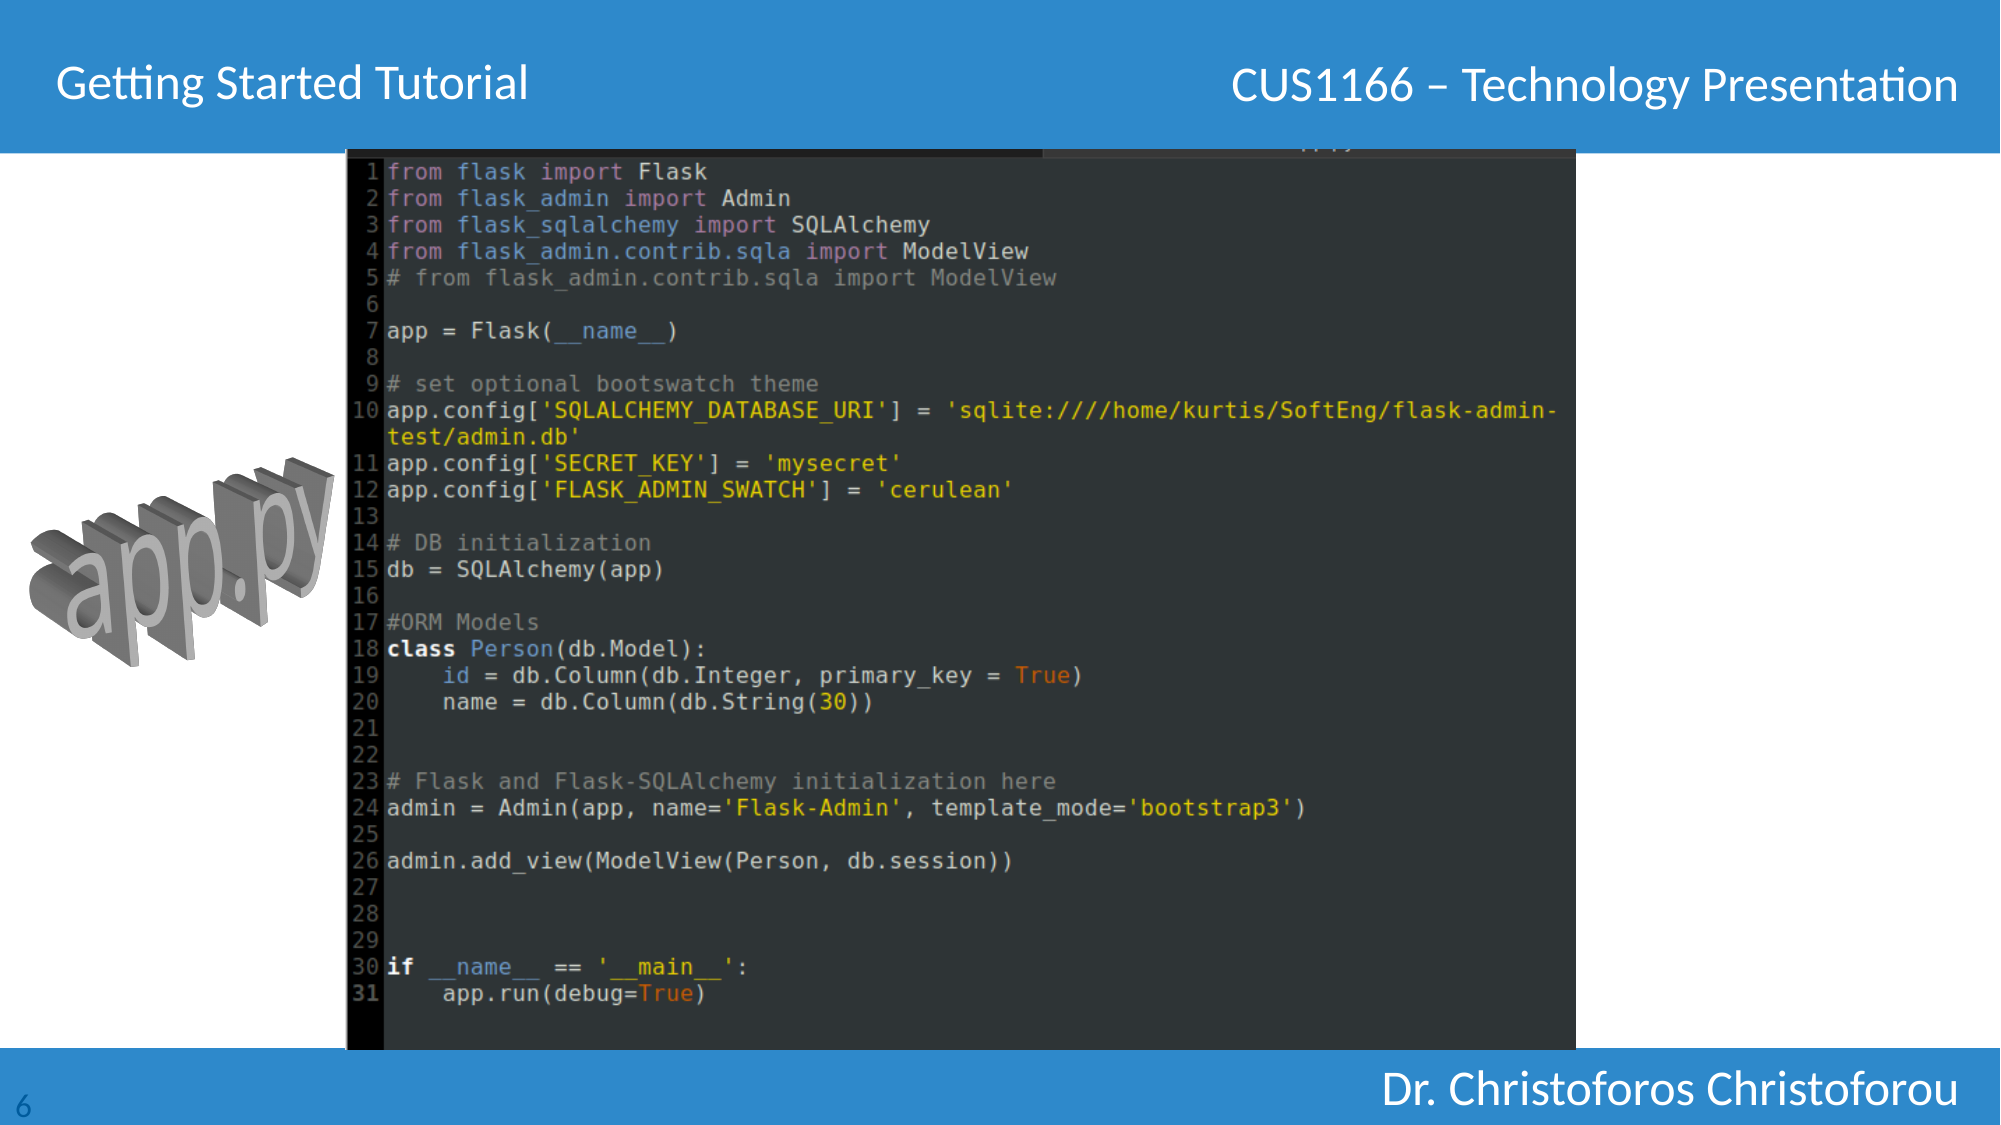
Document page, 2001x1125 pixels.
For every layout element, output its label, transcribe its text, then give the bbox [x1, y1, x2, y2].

text_box Getting Started Tutorial [41, 41, 1330, 117]
picture [345, 149, 1576, 1051]
